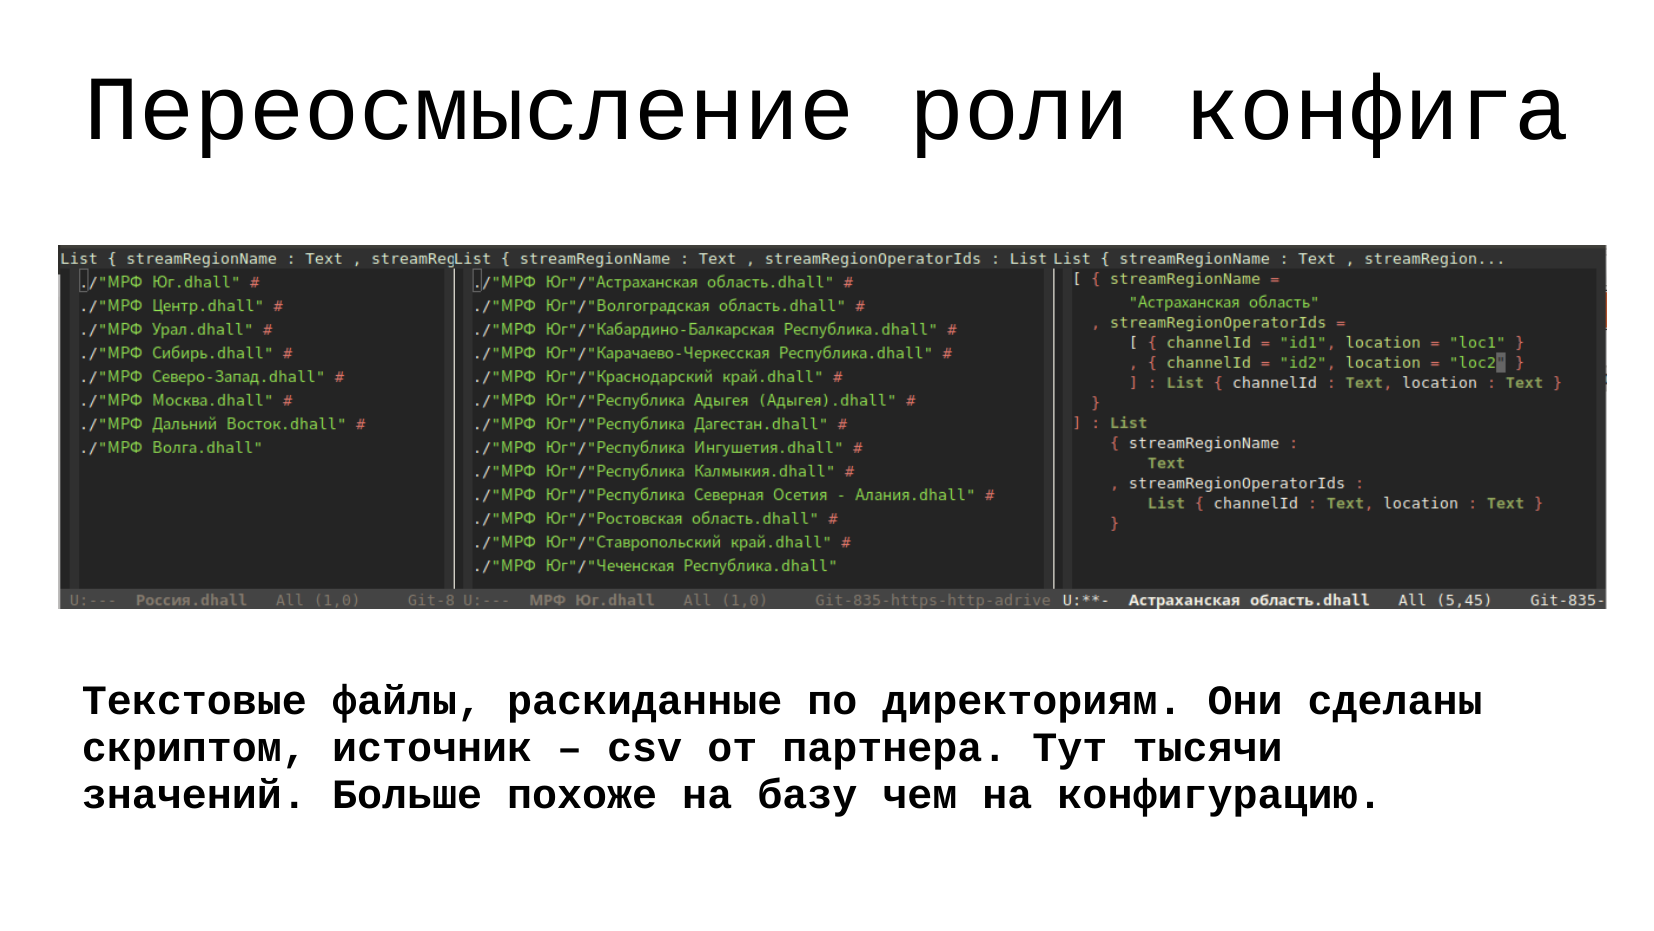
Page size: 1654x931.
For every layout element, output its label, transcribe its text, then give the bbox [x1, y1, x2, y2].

title Переосмысление роли конфига [82, 37, 1571, 193]
picture [58, 245, 1607, 609]
list Текстовые файлы, раскиданные по директориям. Они сделаны скриптом, источник – csv от партнера. Тут тысячи значений. Больше похоже на базу чем на конфигурацию. [10, 679, 1500, 928]
